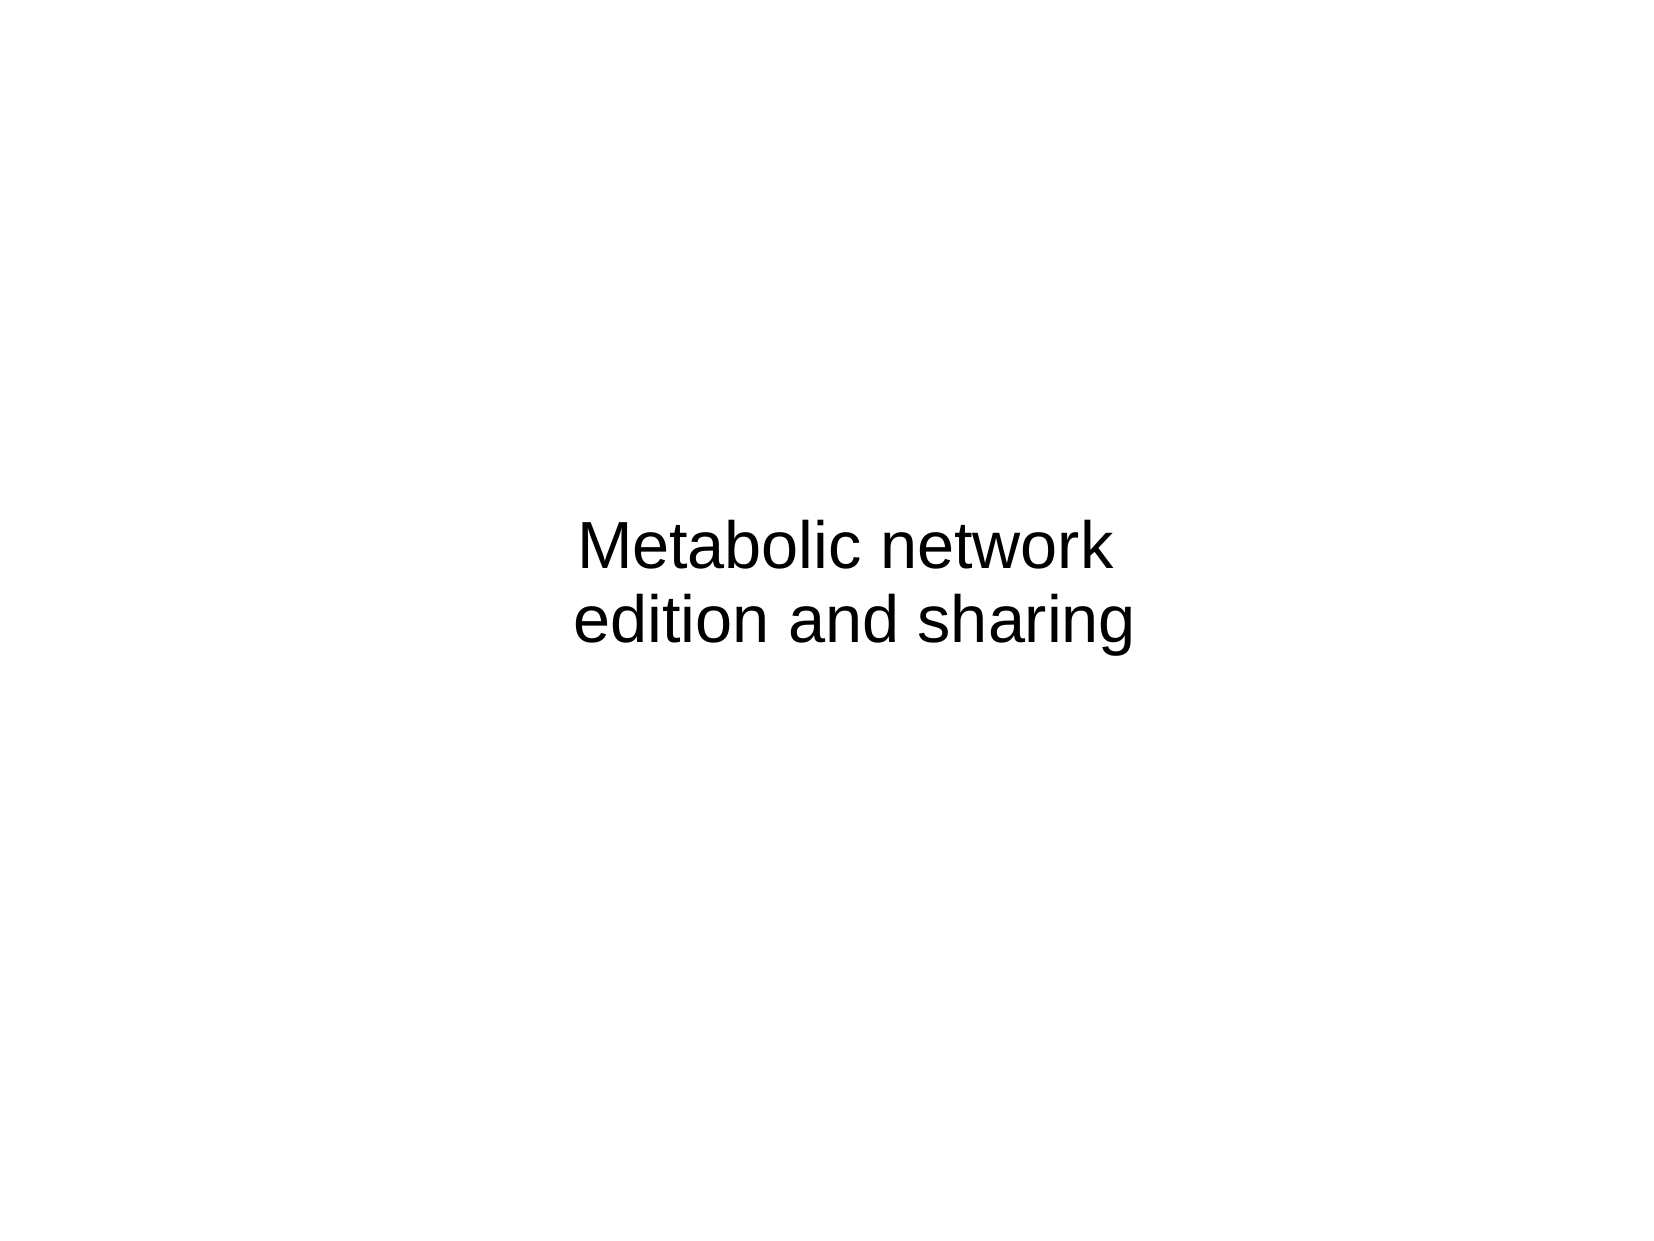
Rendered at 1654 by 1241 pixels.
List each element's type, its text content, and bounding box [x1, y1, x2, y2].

subtitle Metabolic network edition and sharing [83, 103, 1571, 1063]
